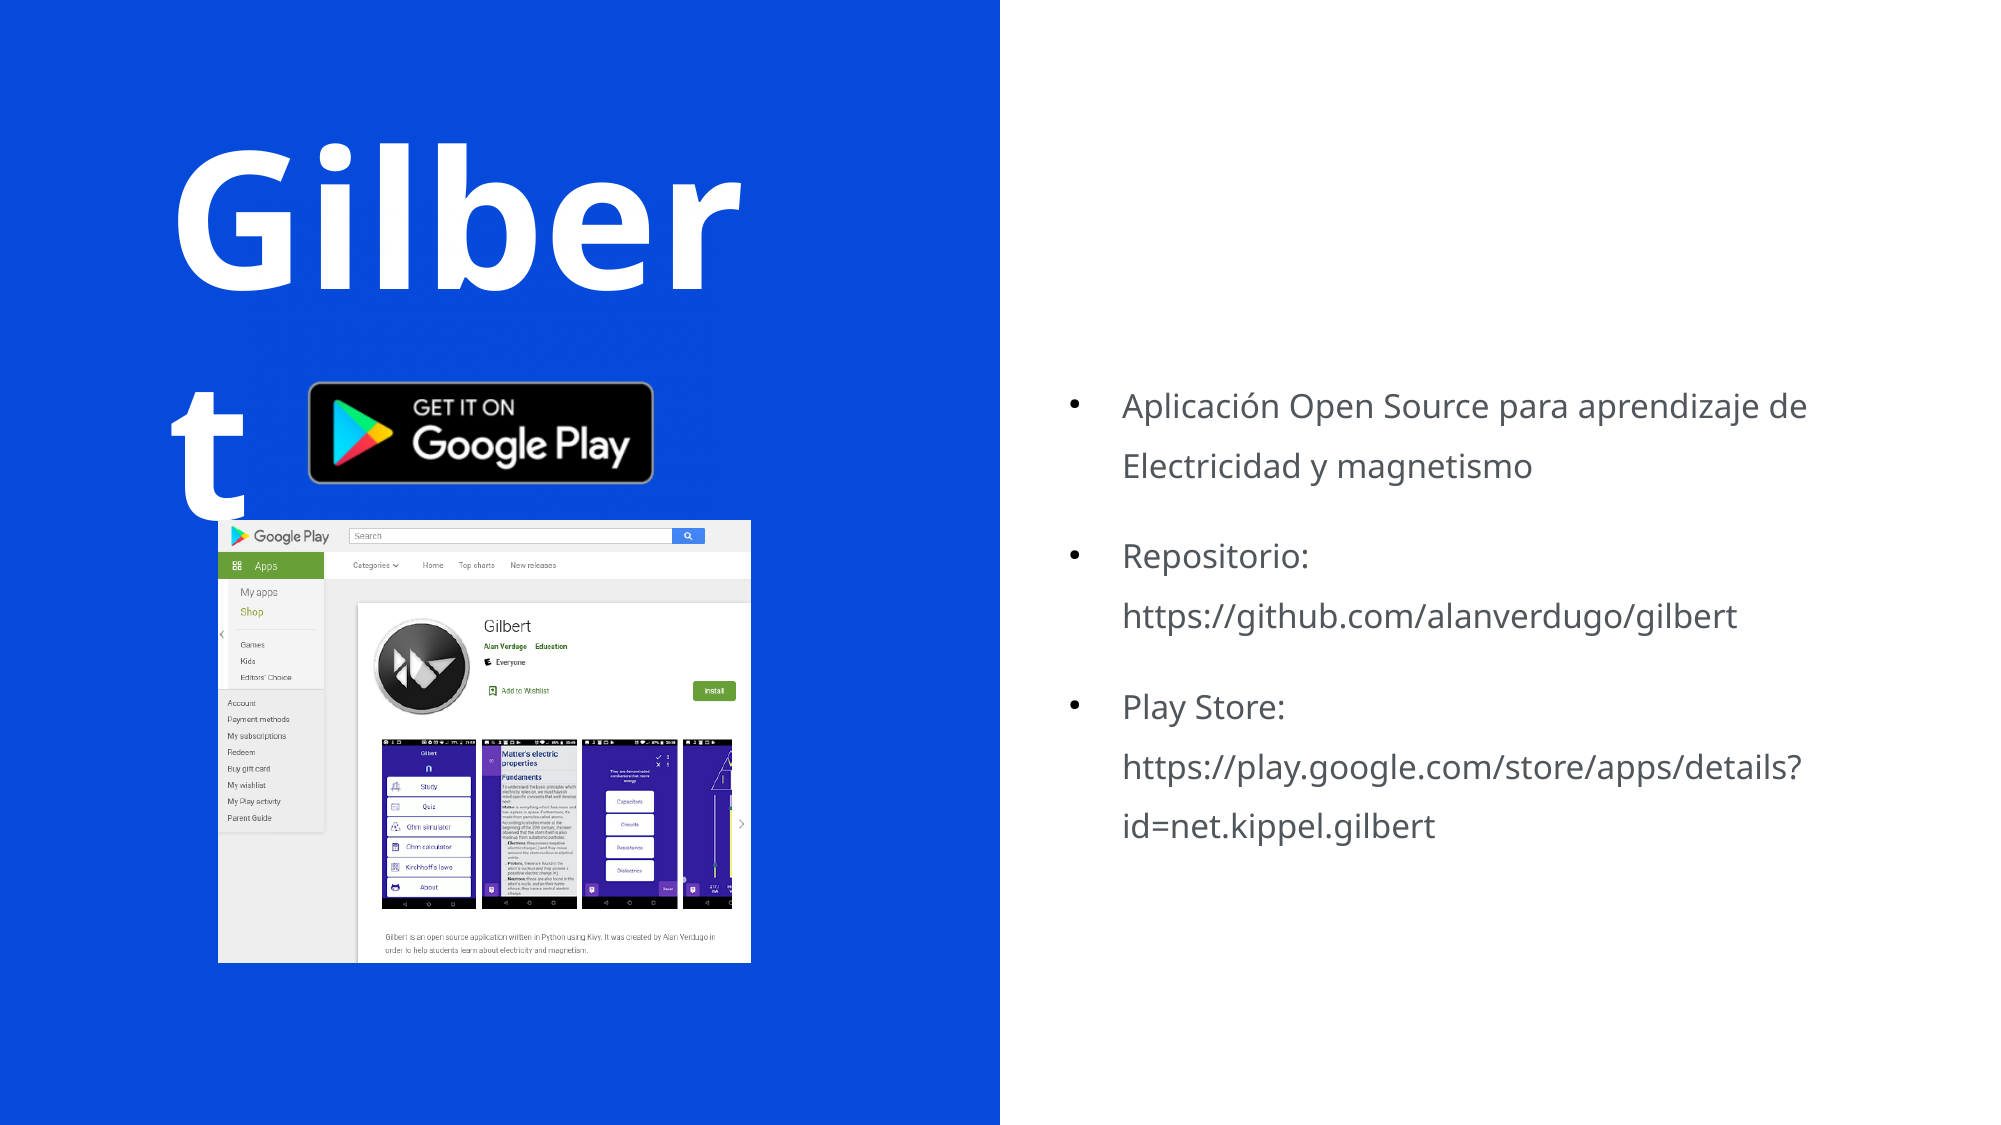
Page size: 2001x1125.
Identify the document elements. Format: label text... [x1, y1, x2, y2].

text_box Gilbert [153, 90, 832, 315]
list Aplicación Open Source para aprendizaje de Electricidad y magnetismo Repositorio: https://github.com/alanverdugo/gilbert Play Store: https://play.google.com/store/apps/details?id=net.kippel.gilbert [1036, 357, 1935, 934]
picture [218, 200, 751, 963]
text_box [0, 0, 1000, 1125]
